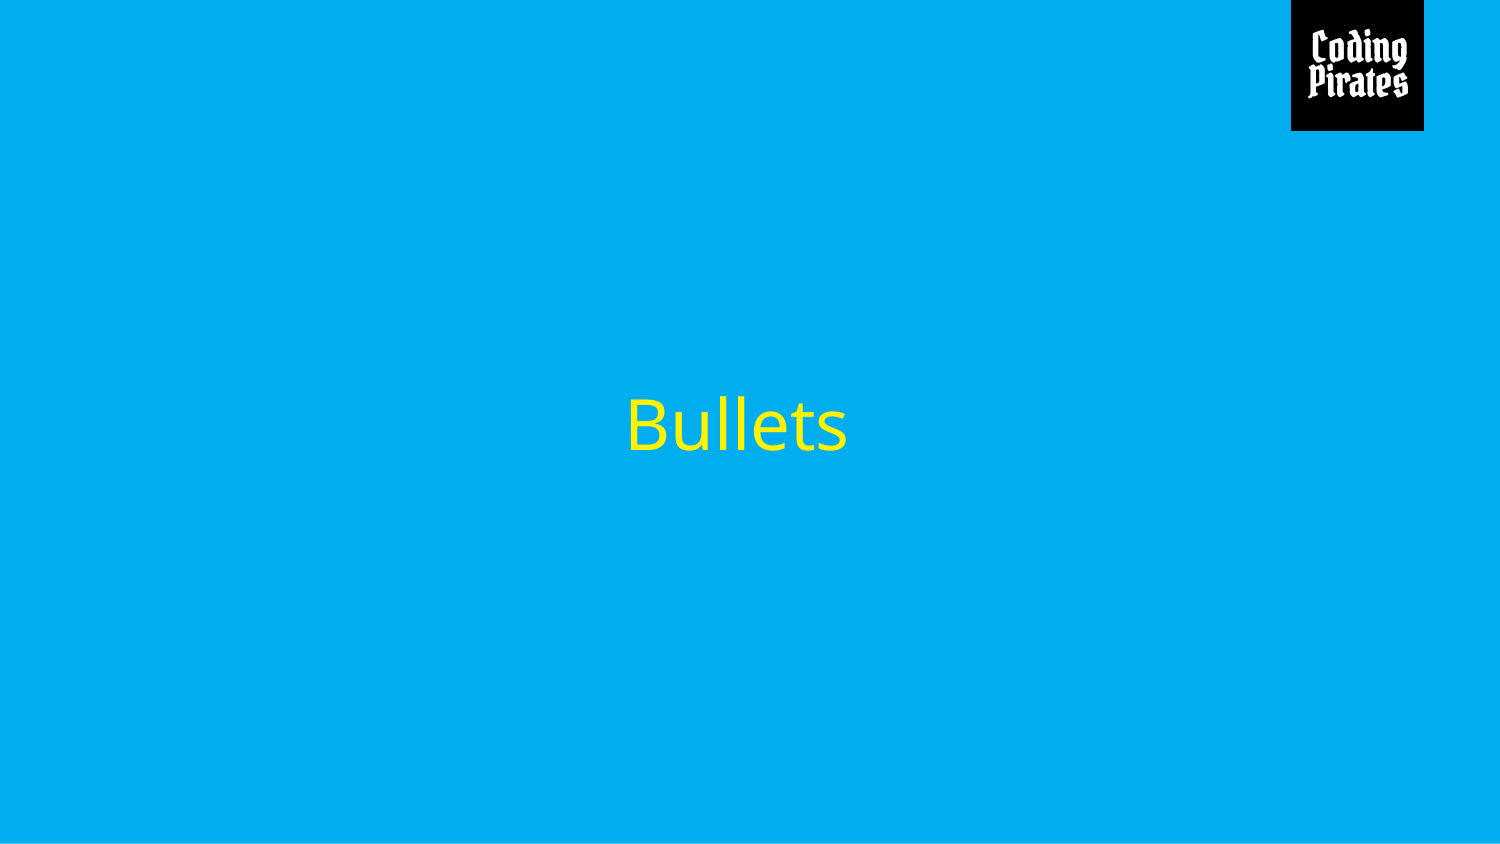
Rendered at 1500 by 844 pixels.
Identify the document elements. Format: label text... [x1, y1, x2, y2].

title Bullets [7, 275, 1467, 568]
picture [1292, 0, 1423, 130]
